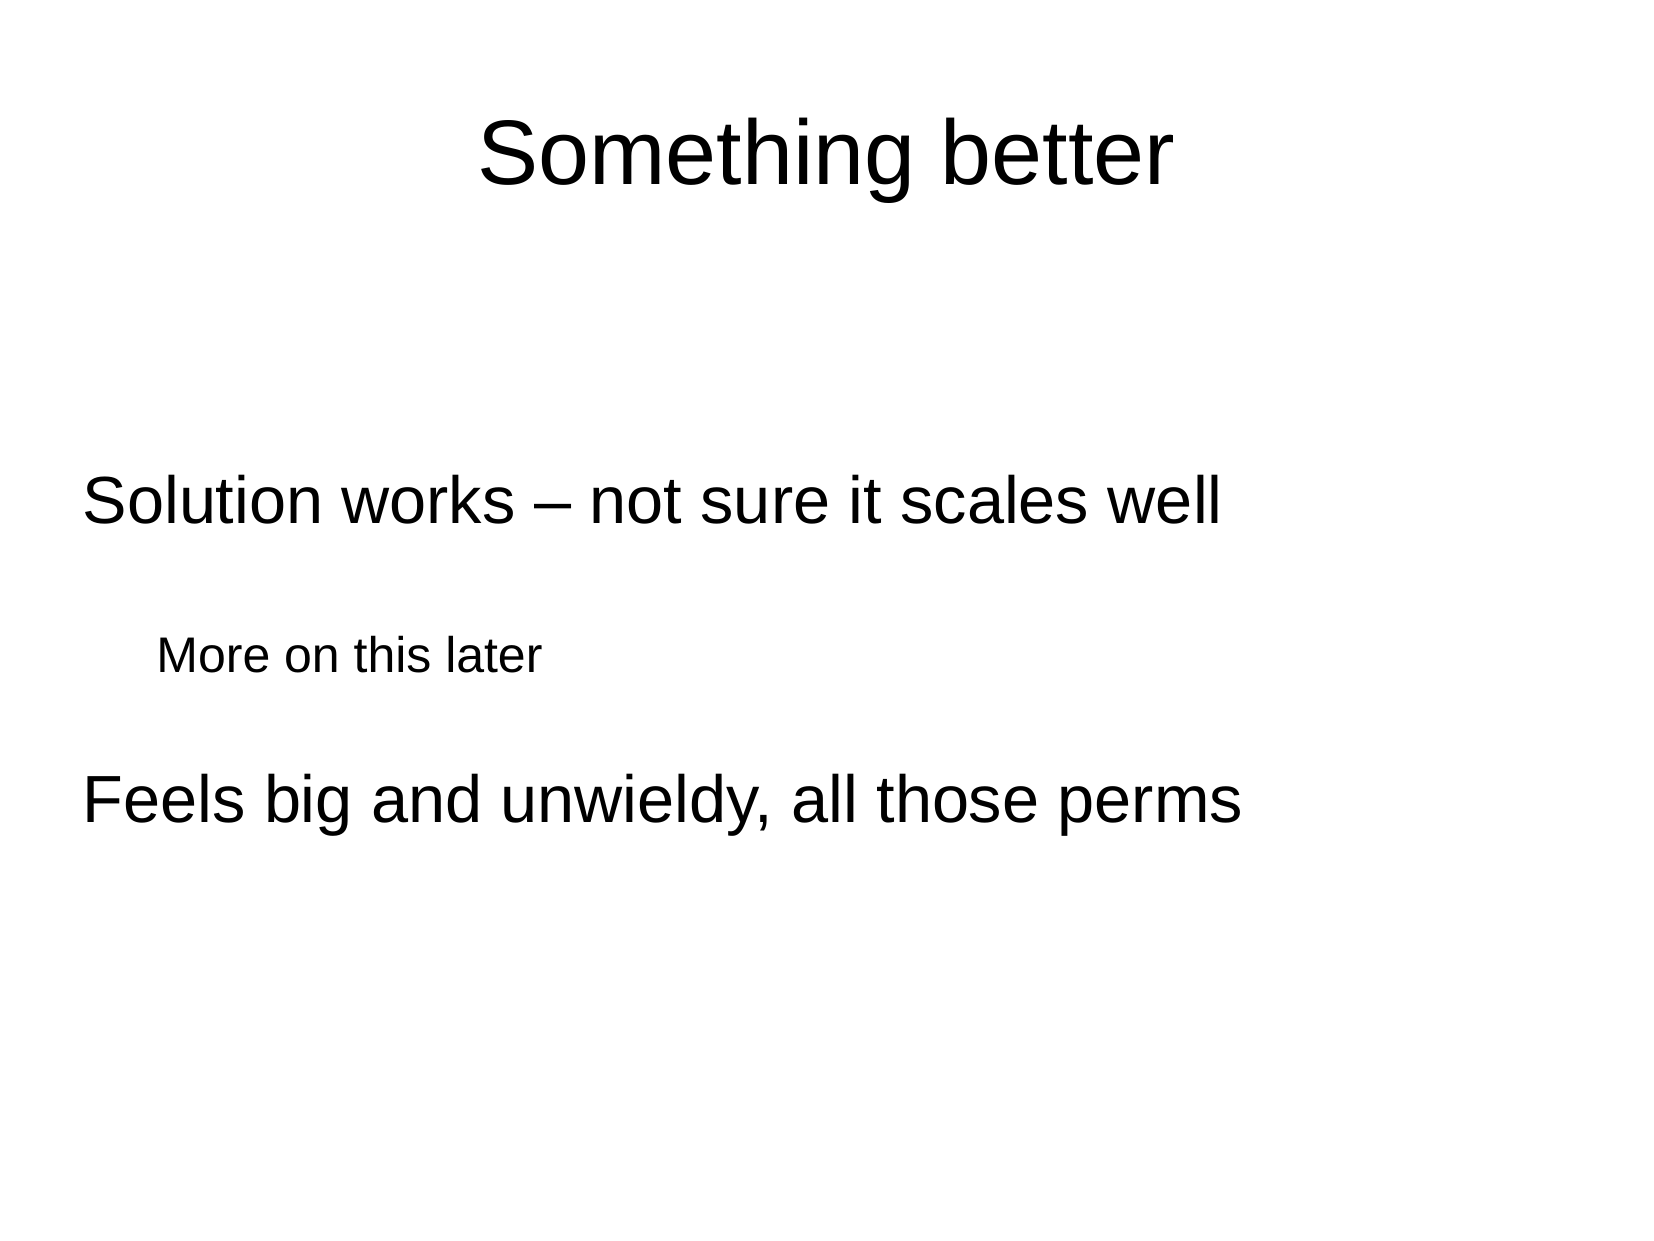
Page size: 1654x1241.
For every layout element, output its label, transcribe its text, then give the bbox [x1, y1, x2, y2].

subtitle Solution works – not sure it scales well More on this later Feels big and unwieldy, all those perms [82, 290, 1571, 1010]
title Something better [82, 49, 1571, 257]
